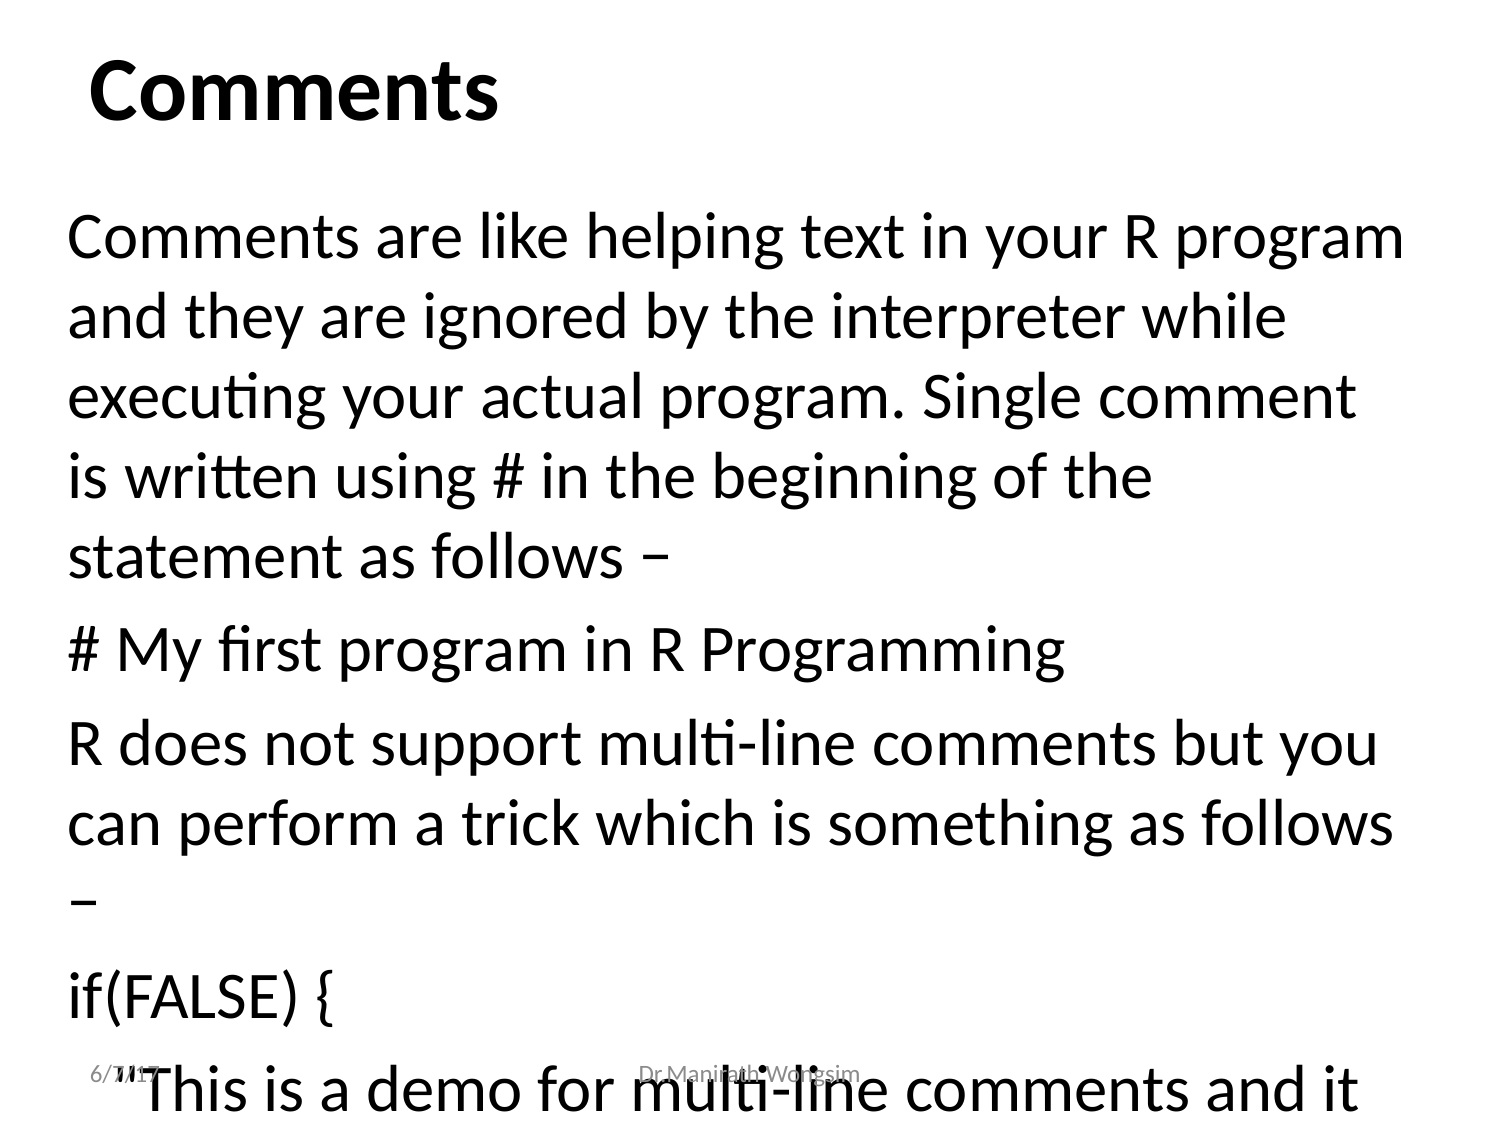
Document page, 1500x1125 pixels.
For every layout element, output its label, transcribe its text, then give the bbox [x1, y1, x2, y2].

text_box Comments [75, 45, 1425, 184]
text_box Dr.Manirath Wongsim [512, 1042, 988, 1103]
text_box Comments are like helping text in your R program and they are ignored by the interpreter while executing your actual program. Single comment is written using # in the beginning of the statement as follows − # My first program in R Programming R does not support multi-line comments but you can perform a trick which is something as follows − if(FALSE) { "This is a demo for multi-line comments and it should be put inside either a single OR double quote" } myString <- "Hello, World!" [53, 184, 1425, 1005]
text_box 6/7/17 [74, 1042, 425, 1103]
